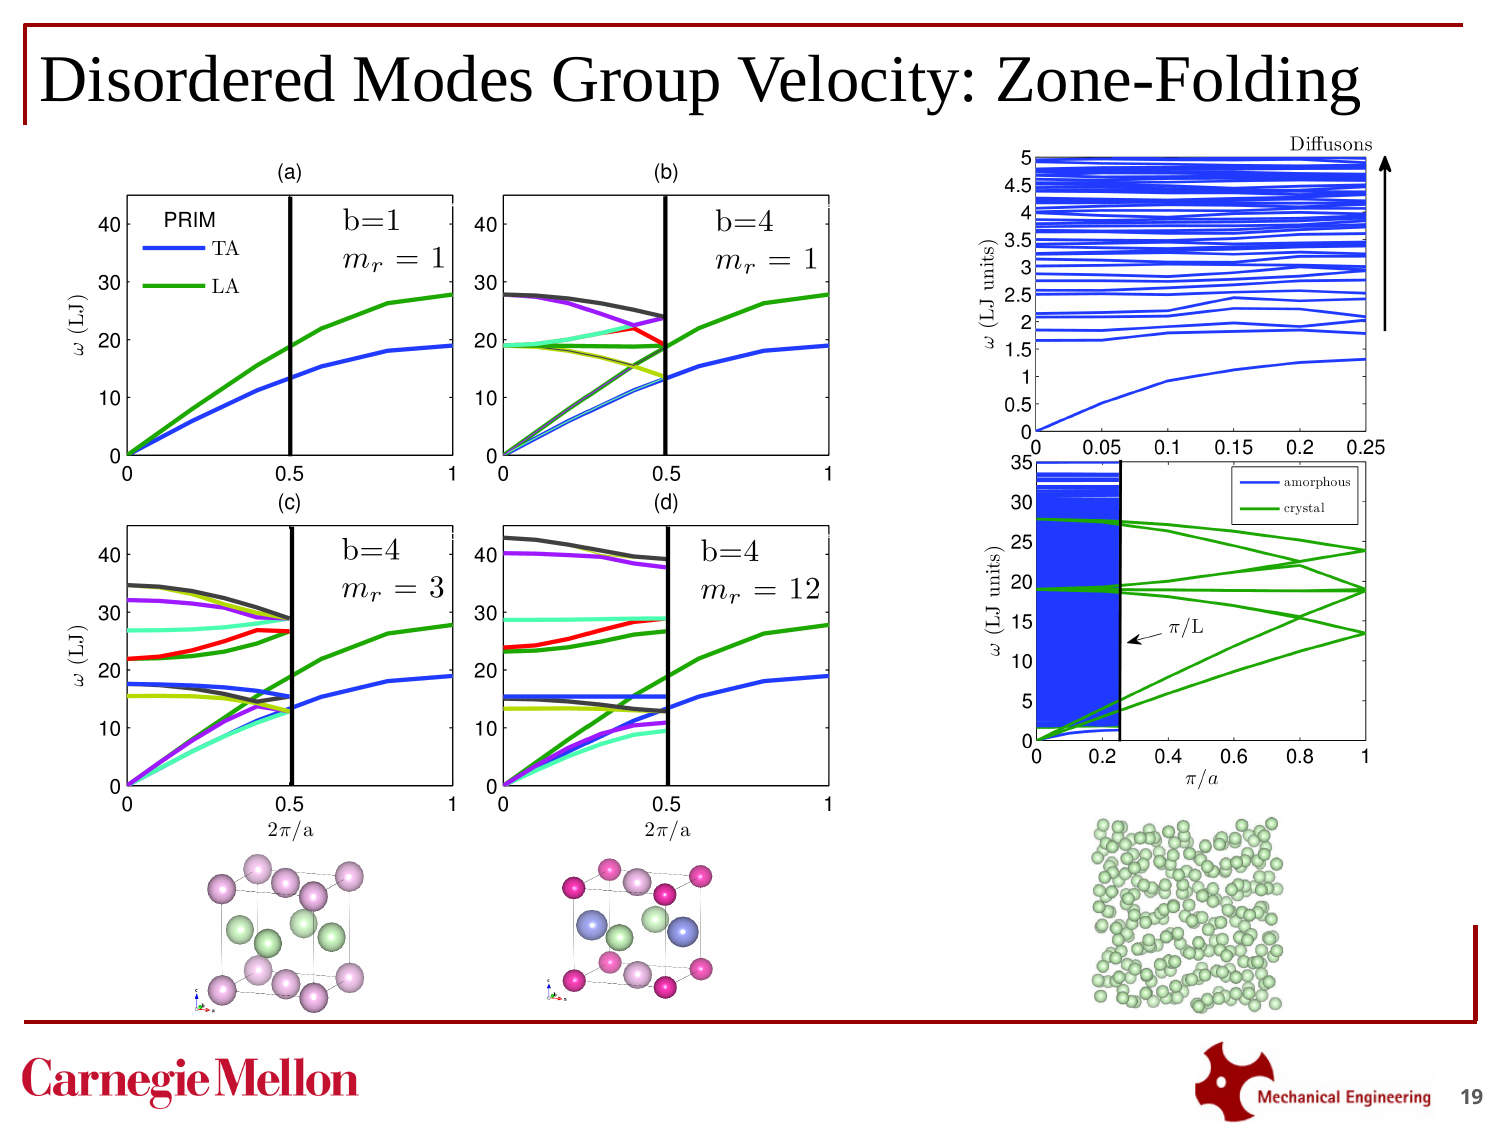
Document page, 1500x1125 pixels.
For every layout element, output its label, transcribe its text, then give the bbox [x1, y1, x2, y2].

picture [1083, 806, 1294, 1017]
picture [16, 1050, 366, 1110]
picture [1192, 1034, 1438, 1125]
title Disordered Modes Group Velocity: Zone-Folding [24, 22, 1500, 128]
picture [975, 127, 1426, 796]
picture [59, 150, 854, 1017]
